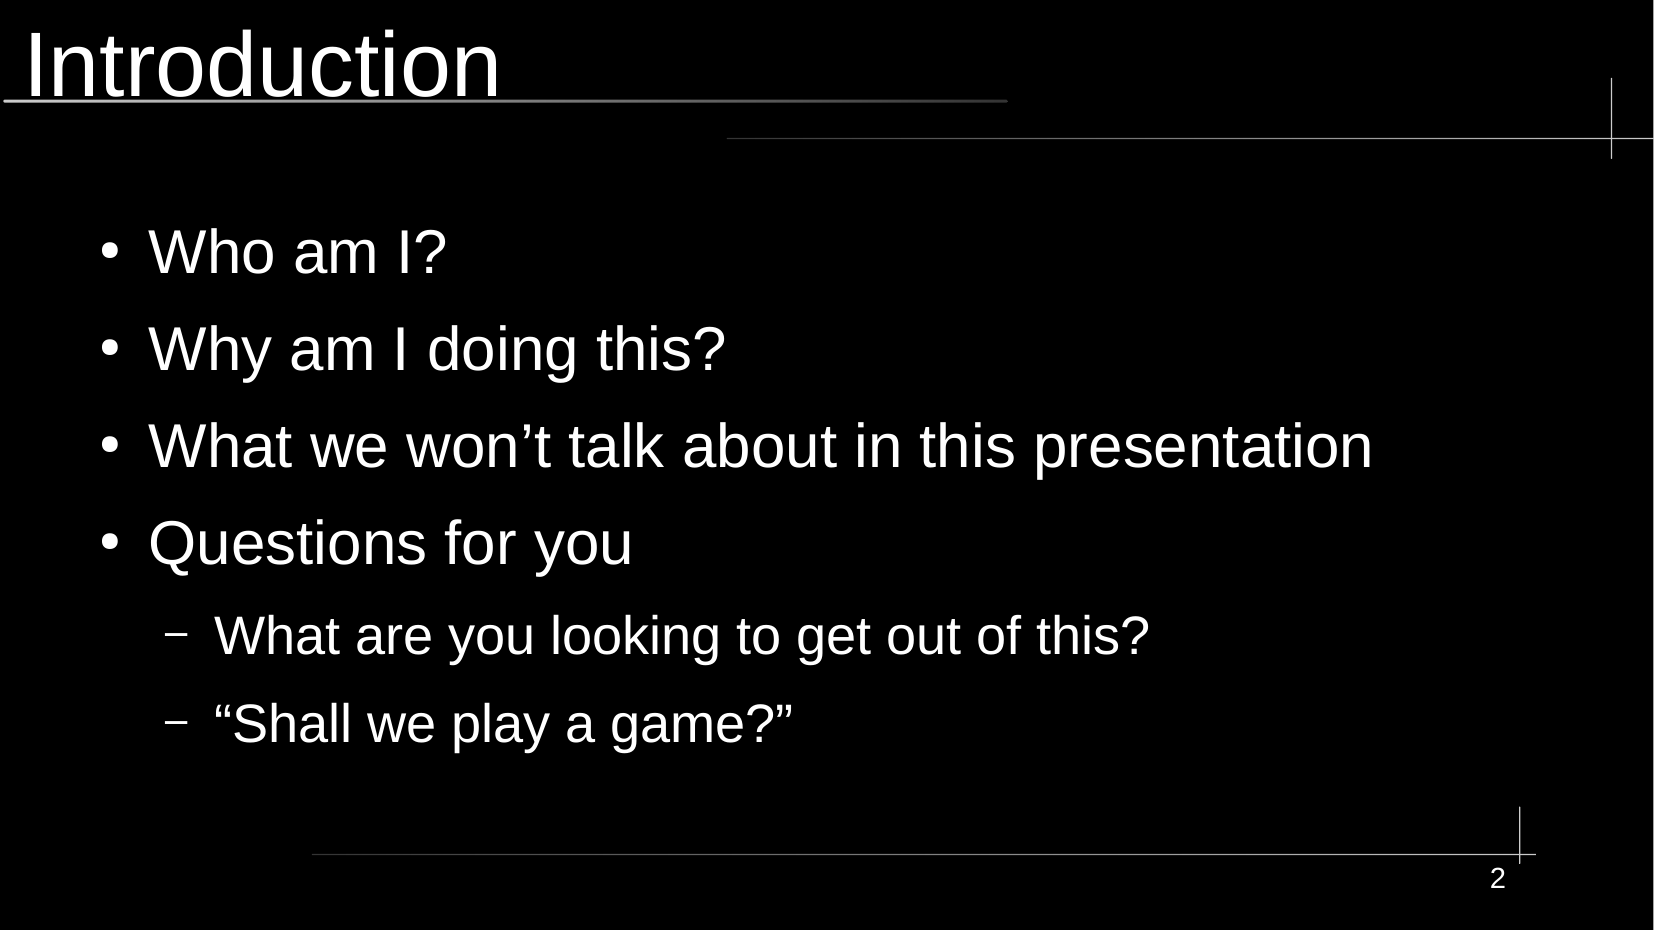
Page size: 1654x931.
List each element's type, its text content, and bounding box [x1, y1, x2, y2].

list Who am I? Why am I doing this? What we won’t talk about in this presentation Questions for you What are you looking to get out of this? “Shall we play a game?” [82, 217, 1571, 758]
title Introduction [23, 11, 1589, 119]
